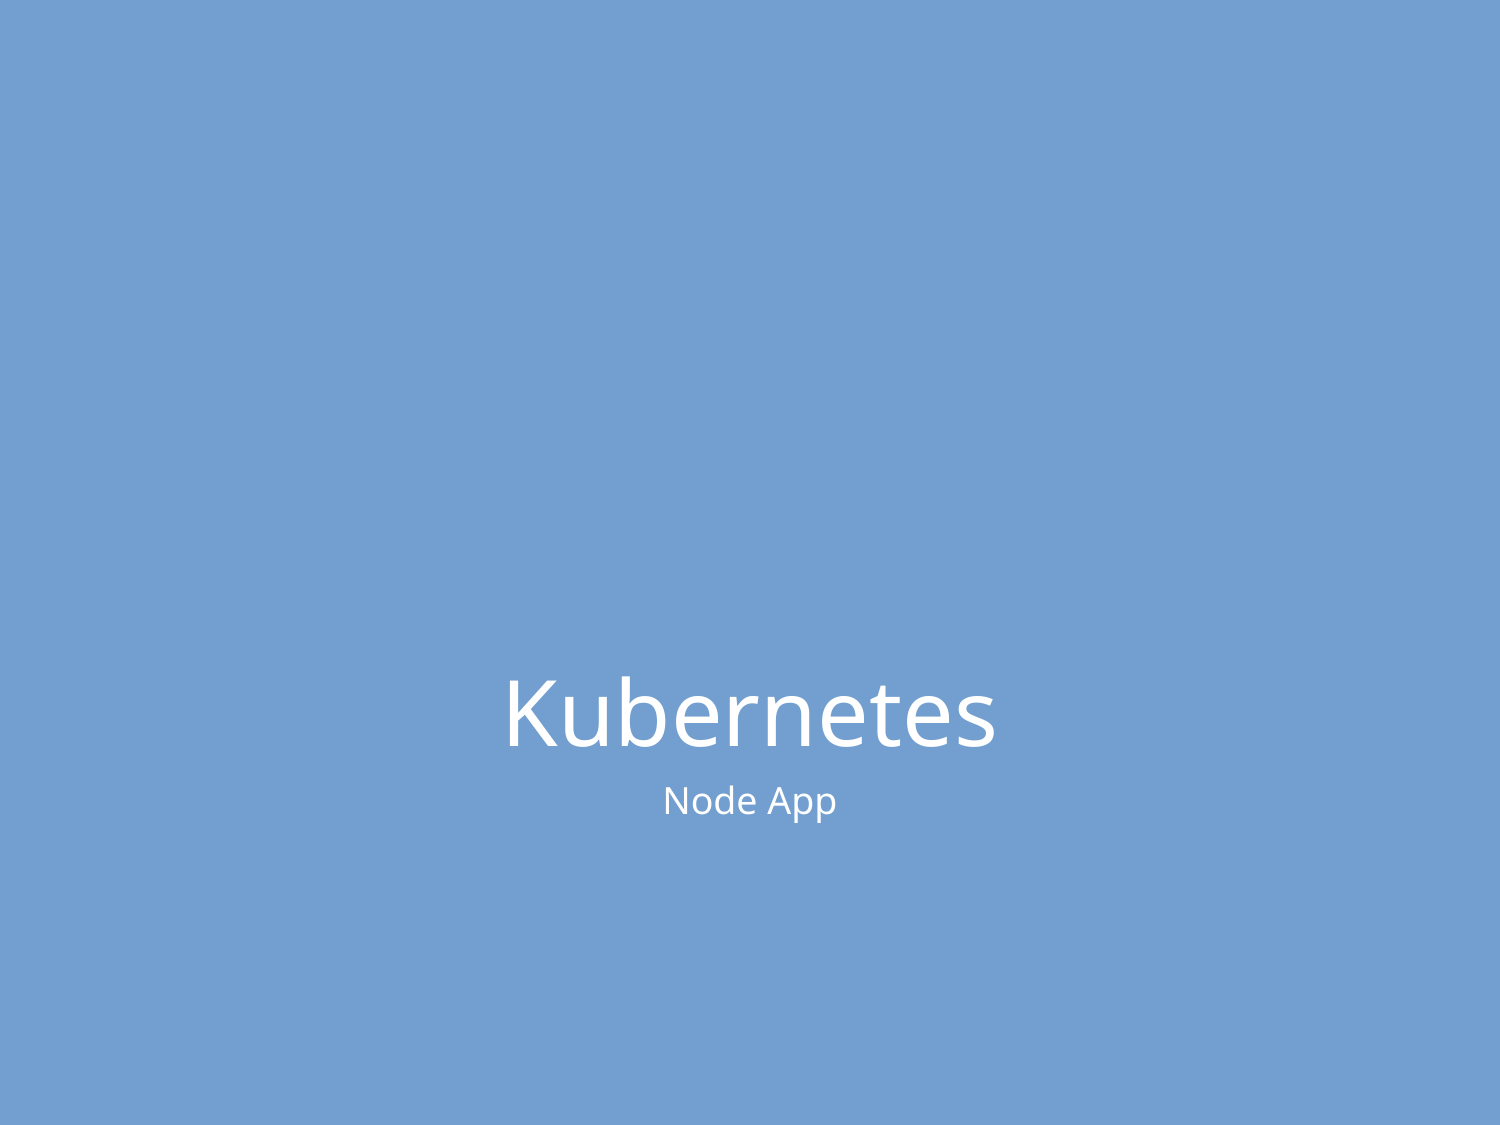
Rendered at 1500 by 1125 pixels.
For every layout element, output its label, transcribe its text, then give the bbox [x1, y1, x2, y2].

text_box Node App [224, 785, 1275, 834]
text_box Kubernetes [112, 637, 1388, 785]
text_box Node App [718, 796, 730, 812]
